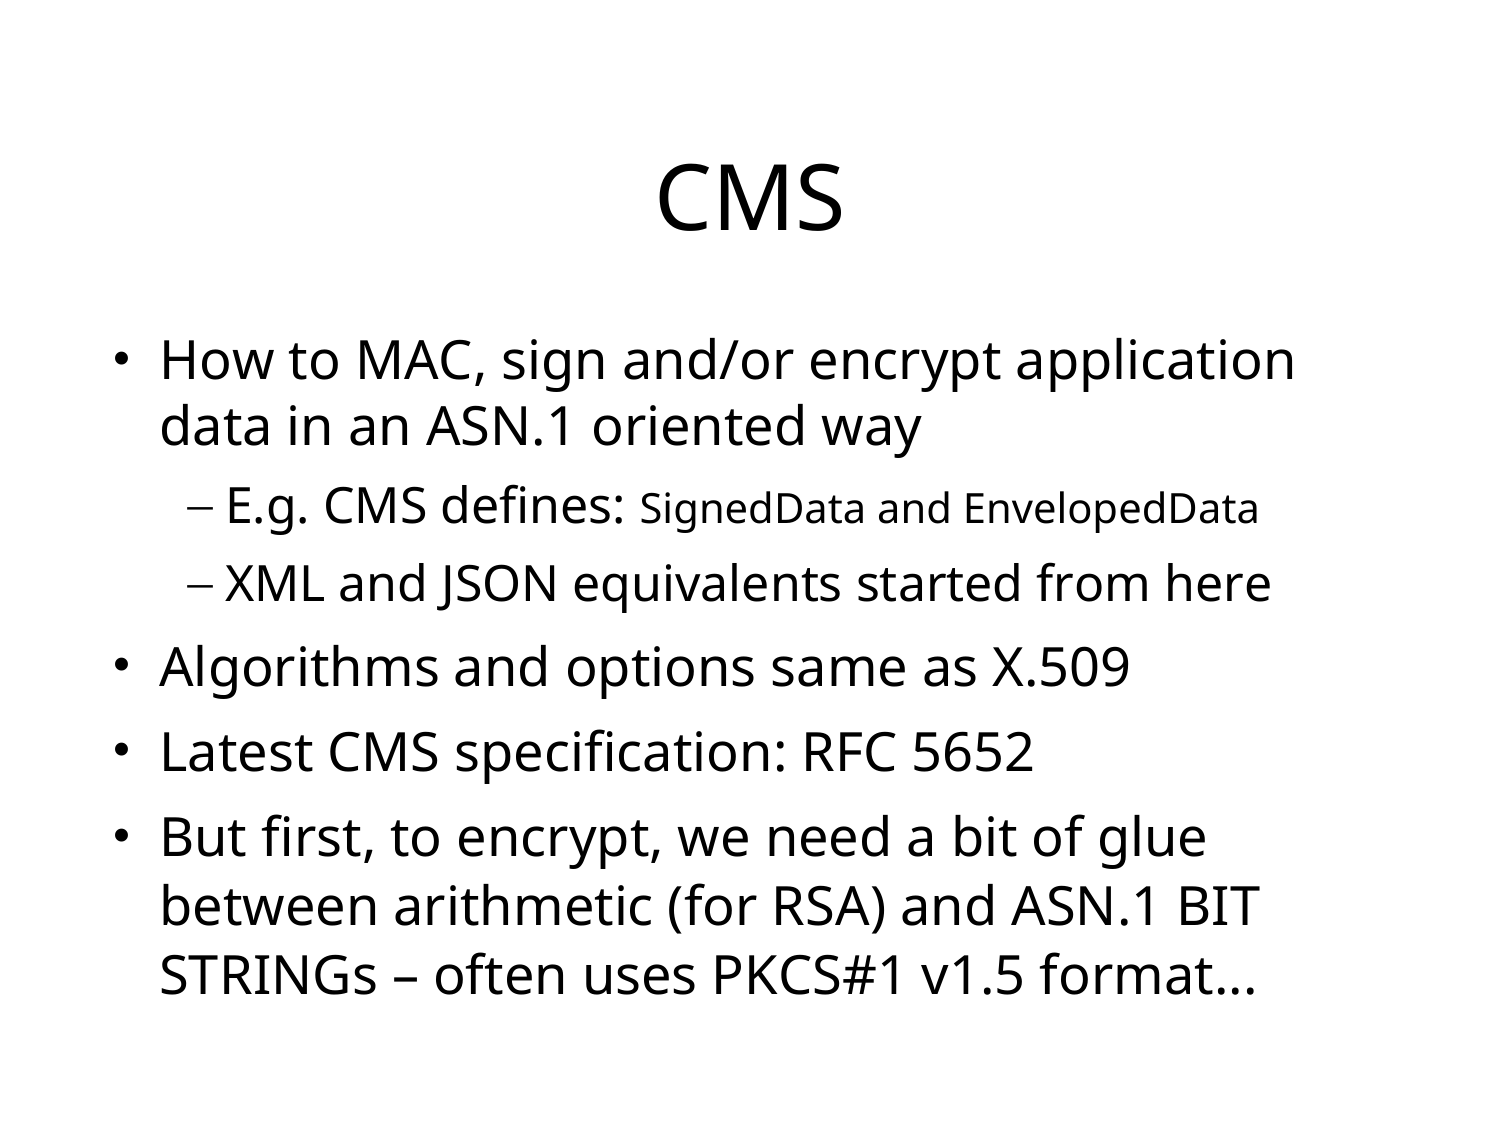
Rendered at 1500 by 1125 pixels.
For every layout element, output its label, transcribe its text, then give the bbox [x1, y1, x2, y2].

text_box How to MAC, sign and/or encrypt application data in an ASN.1 oriented way E.g. CMS defines: SignedData and EnvelopedData XML and JSON equivalents started from here Algorithms and options same as X.509 Latest CMS specification: RFC 5652 But first, to encrypt, we need a bit of glue between arithmetic (for RSA) and ASN.1 BIT STRINGs – often uses PKCS#1 v1.5 format... [112, 324, 1388, 1021]
text_box CMS [112, 99, 1388, 288]
